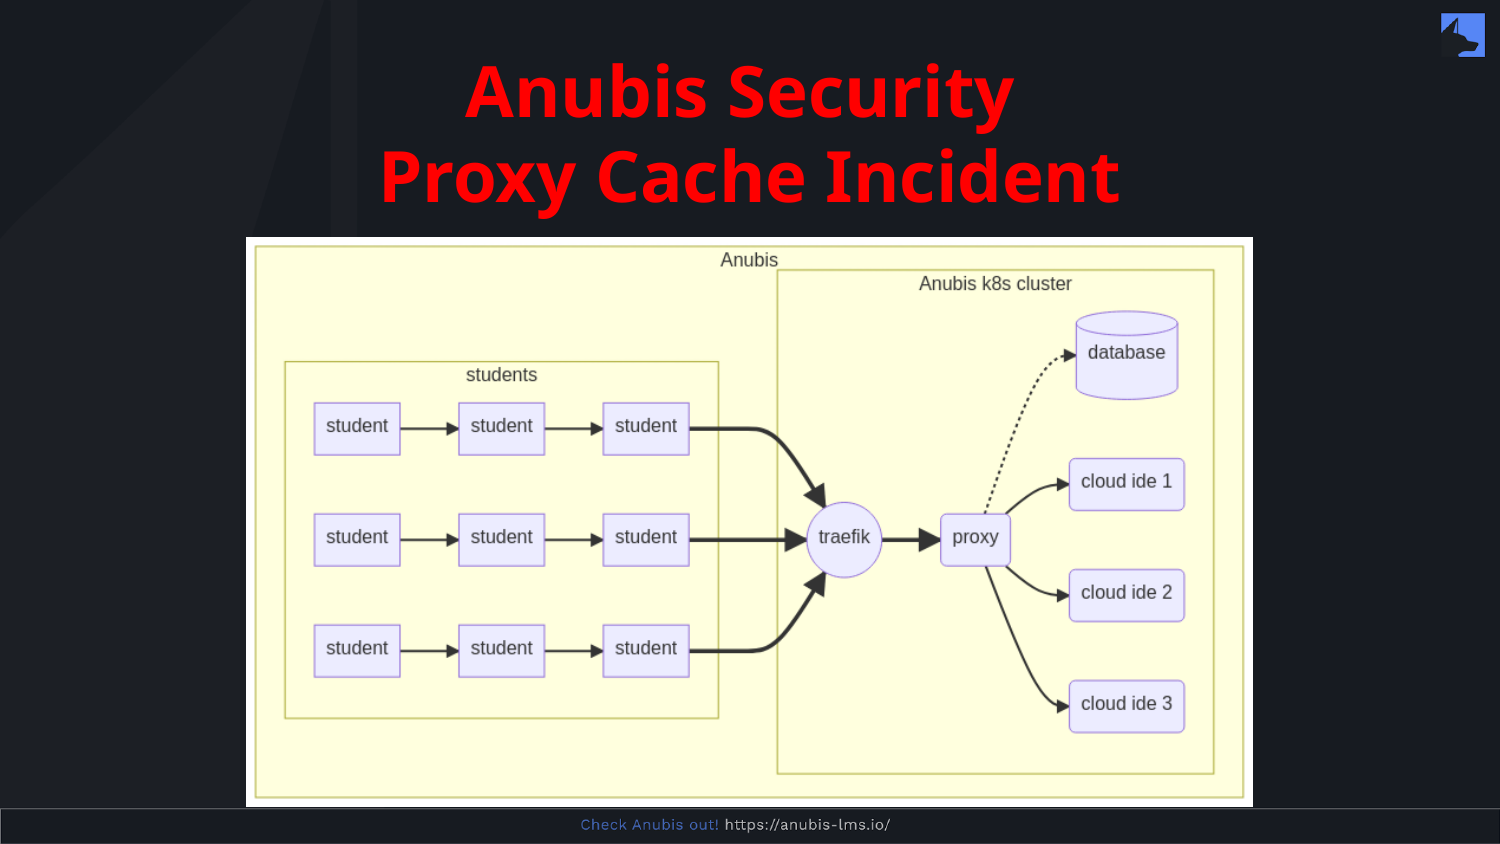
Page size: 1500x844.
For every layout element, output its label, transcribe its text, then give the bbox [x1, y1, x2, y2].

picture [0, 0, 1500, 844]
title Anubis Security Proxy Cache Incident [109, 38, 1391, 226]
